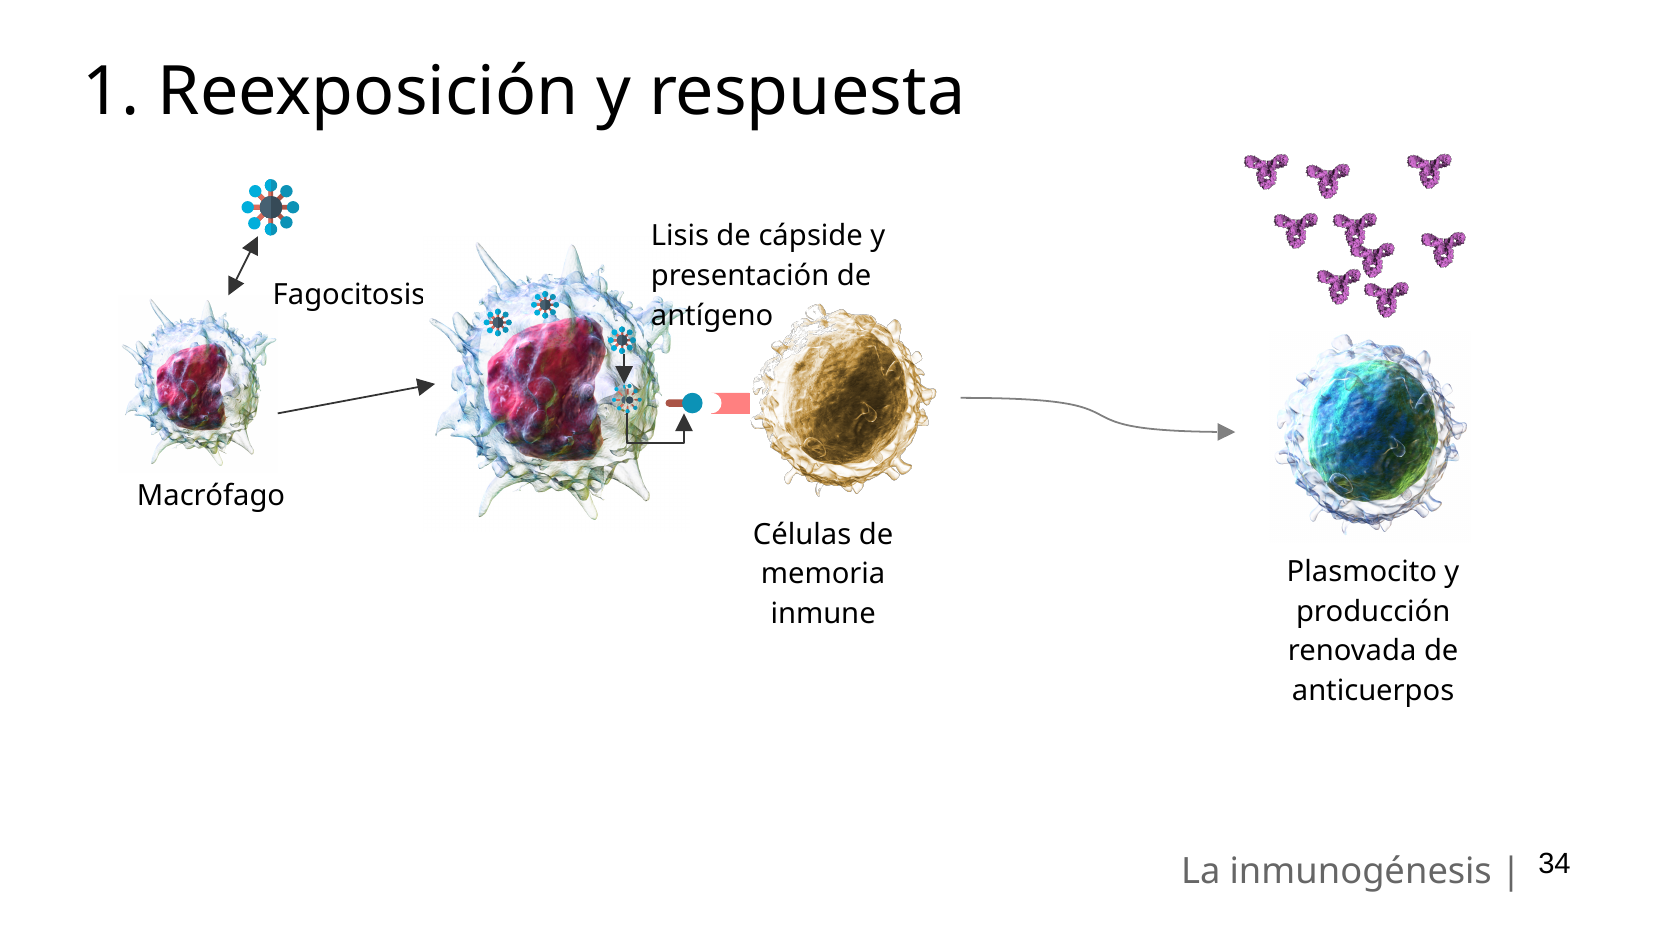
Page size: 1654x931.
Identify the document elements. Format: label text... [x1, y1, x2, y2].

text_box Macrófago [122, 466, 267, 517]
picture [1237, 147, 1477, 326]
picture [241, 178, 300, 237]
list La inmunogénesis | [1181, 844, 1536, 904]
text_box Células de memoria inmune [738, 505, 973, 591]
text_box Fagocitosis [257, 265, 408, 316]
picture [1269, 331, 1471, 543]
text_box Plasmocito y producción renovada de anticuerpos [1271, 542, 1506, 698]
picture [695, 292, 951, 505]
picture [118, 295, 278, 473]
list 1. Reexposición y respuesta [82, 41, 975, 225]
picture [1400, 147, 1463, 198]
text_box Lisis de cápside y presentación de antígeno [636, 207, 864, 327]
picture [423, 236, 690, 532]
